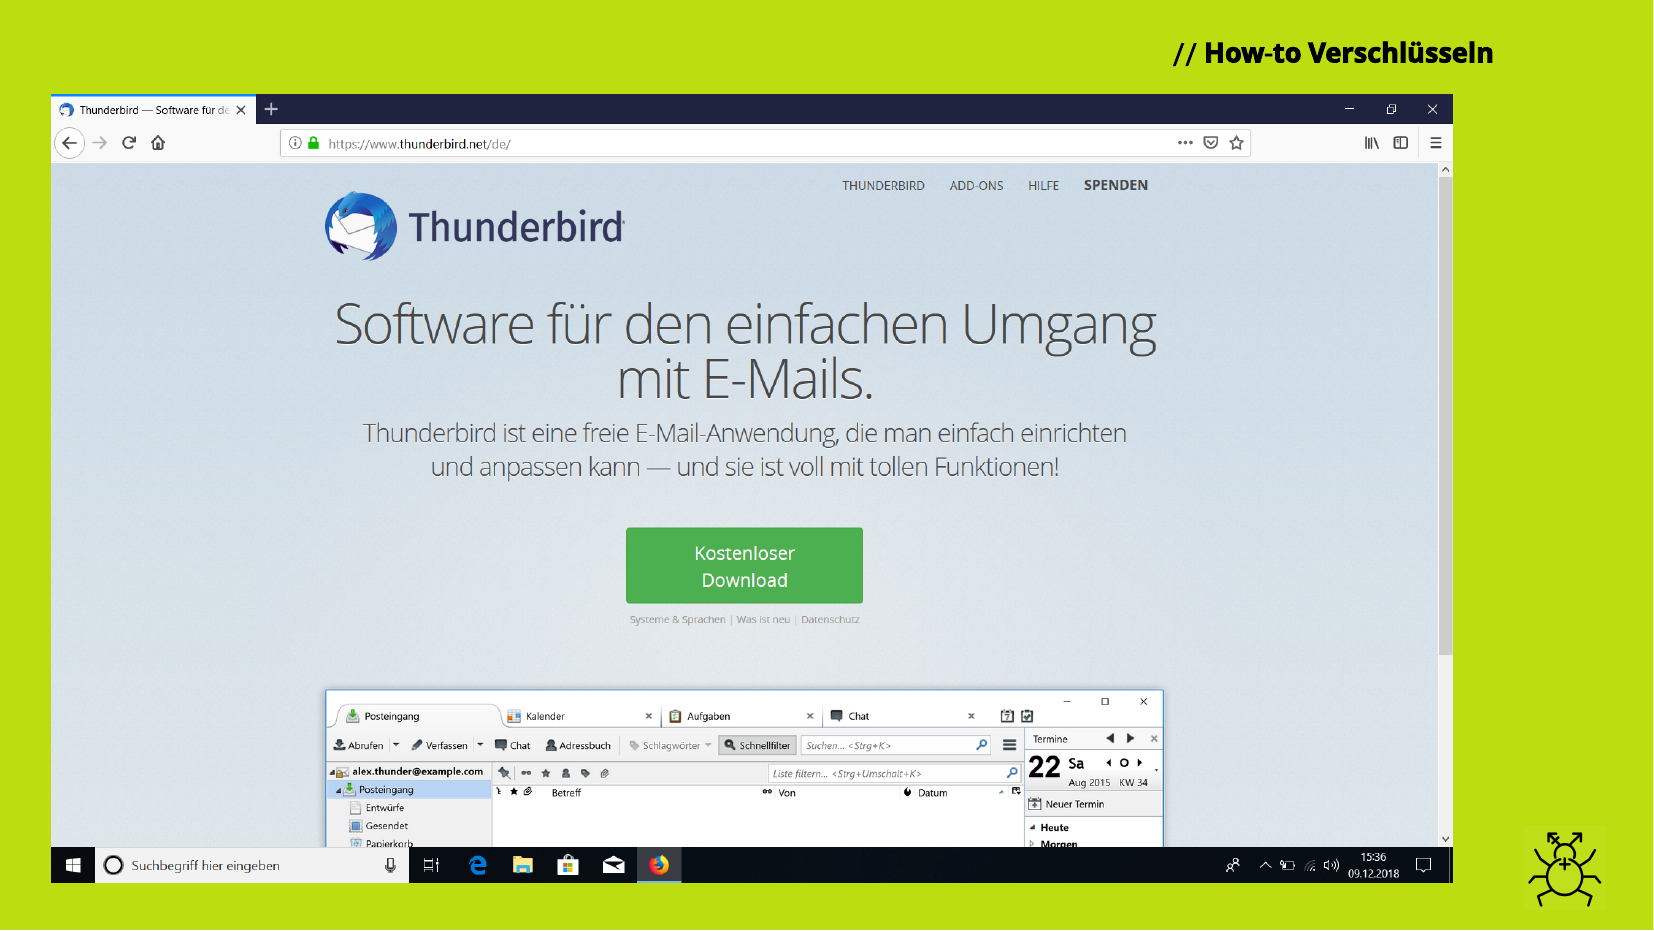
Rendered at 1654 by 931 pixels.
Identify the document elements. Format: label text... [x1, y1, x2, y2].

picture [1523, 826, 1607, 910]
text_box // How-to Verschlüsseln [1157, 24, 1630, 83]
picture [51, 94, 1453, 883]
